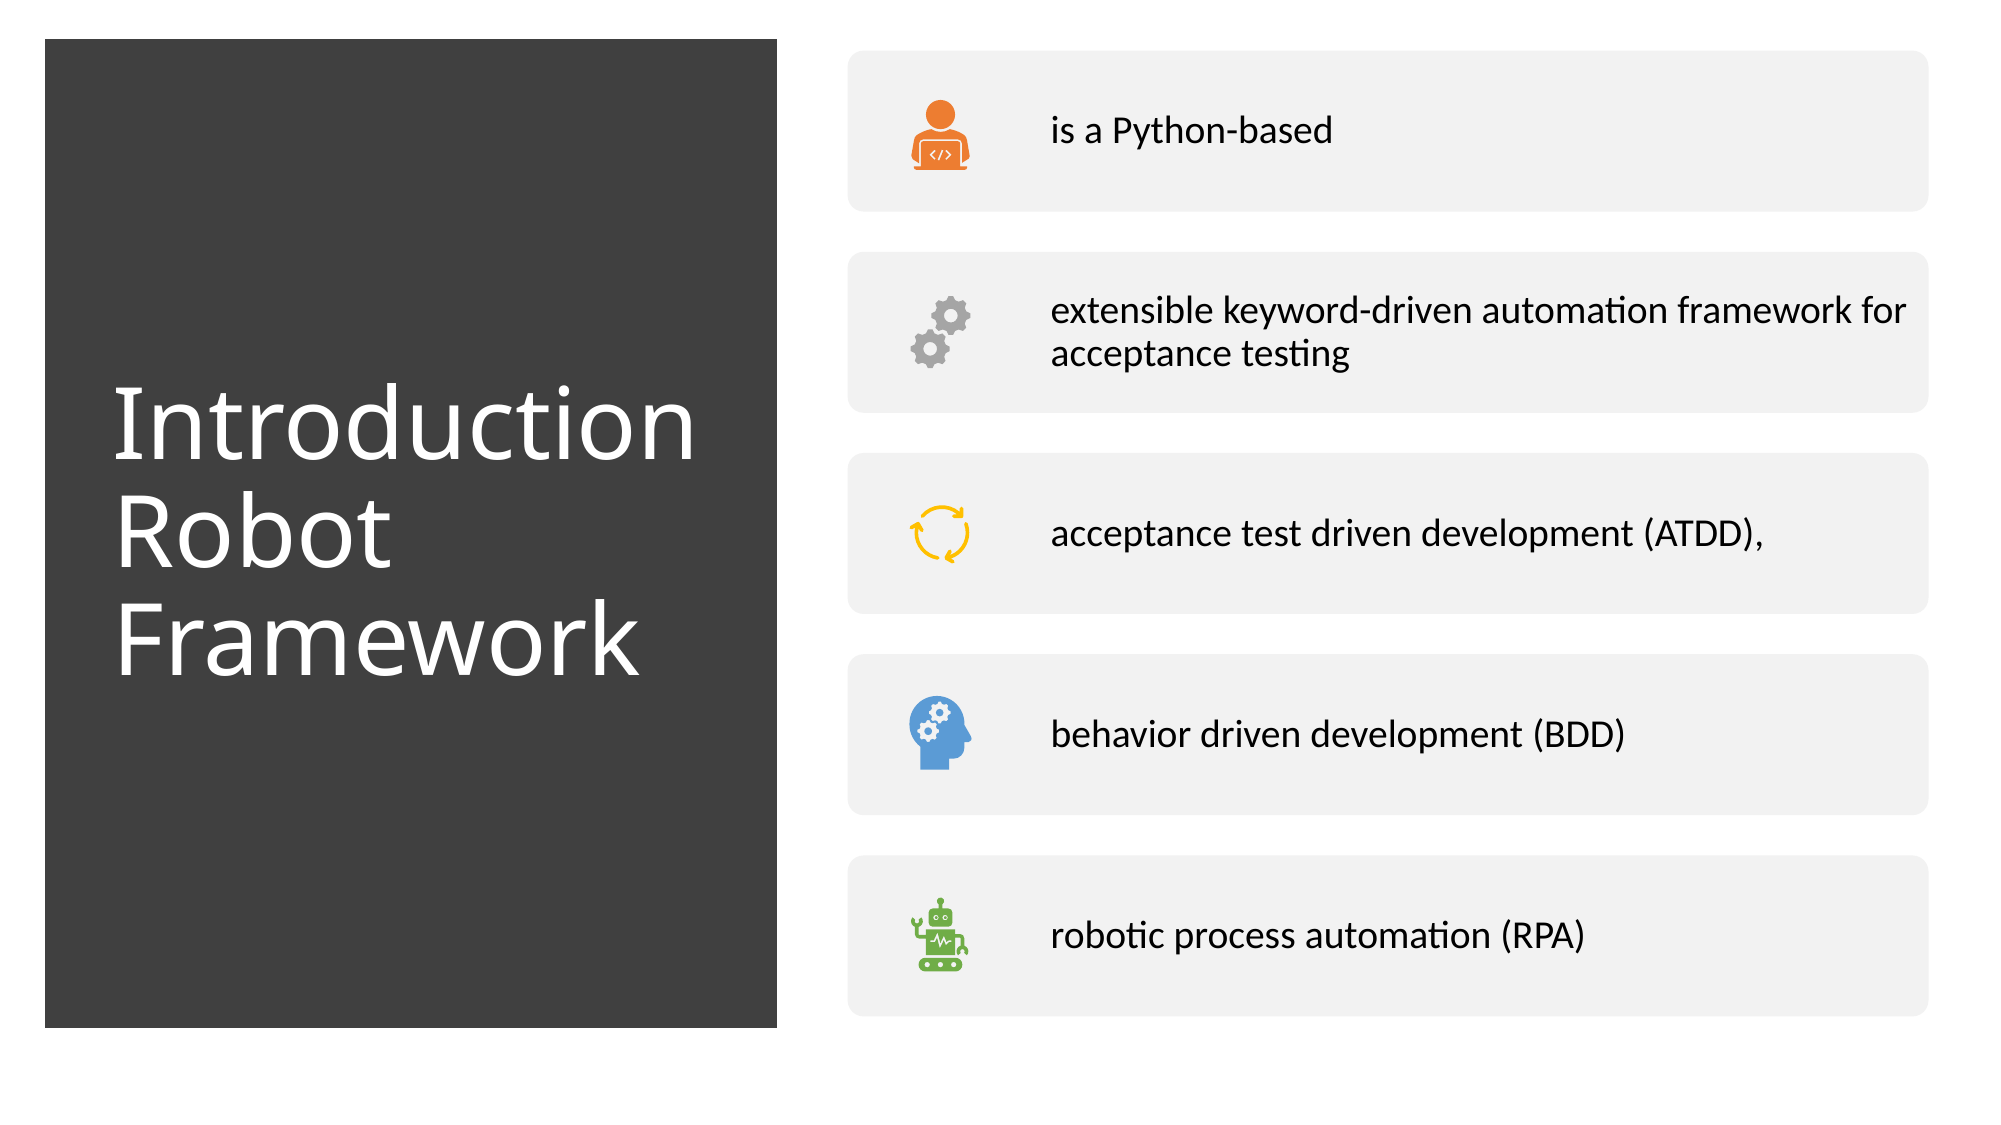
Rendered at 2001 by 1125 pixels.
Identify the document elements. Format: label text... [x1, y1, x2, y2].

text_box [847, 251, 1033, 413]
title Introduction Robot Framework [97, 104, 722, 967]
text_box [847, 50, 1033, 212]
text_box [847, 452, 1033, 614]
text_box robotic process automation (RPA) [1033, 855, 1929, 1017]
text_box behavior driven development (BDD) [1033, 654, 1929, 816]
text_box [55, 50, 767, 1017]
text_box [847, 654, 1033, 816]
text_box [847, 855, 1033, 1017]
text_box acceptance test driven development (ATDD), [1033, 452, 1929, 614]
text_box is a Python-based [1033, 50, 1929, 212]
text_box extensible keyword-driven automation framework for acceptance testing [1033, 251, 1929, 413]
